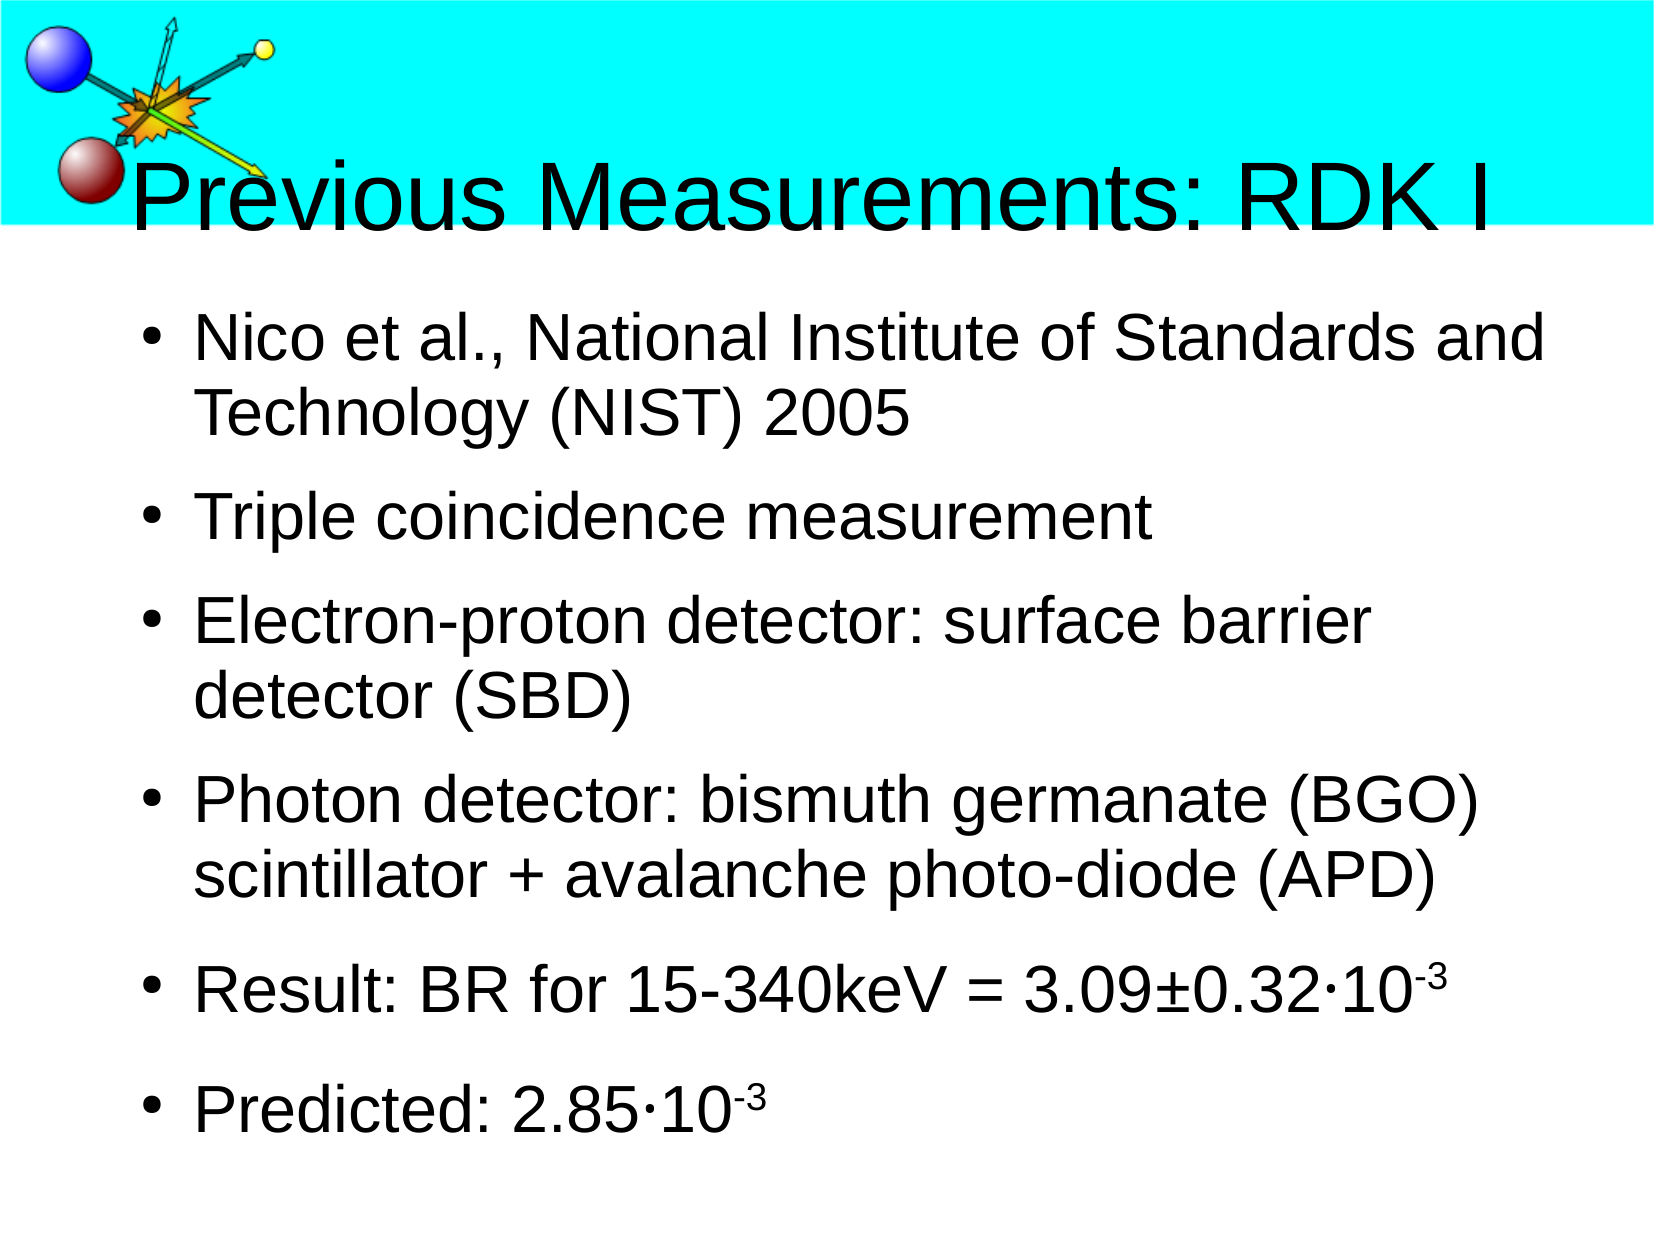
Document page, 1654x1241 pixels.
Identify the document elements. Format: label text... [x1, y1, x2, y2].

picture [0, 0, 1654, 1241]
title Previous Measurements: RDK I [118, 112, 1506, 281]
list Nico et al., National Institute of Standards and Technology (NIST) 2005 Triple coincidence measurement Electron-proton detector: surface barrier detector (SBD) Photon detector: bismuth germanate (BGO) scintillator + avalanche photo-diode (APD) Result: BR for 15-340keV = 3.09±0.32·10-3 Predicted: 2.85·10-3 [122, 300, 1576, 1149]
